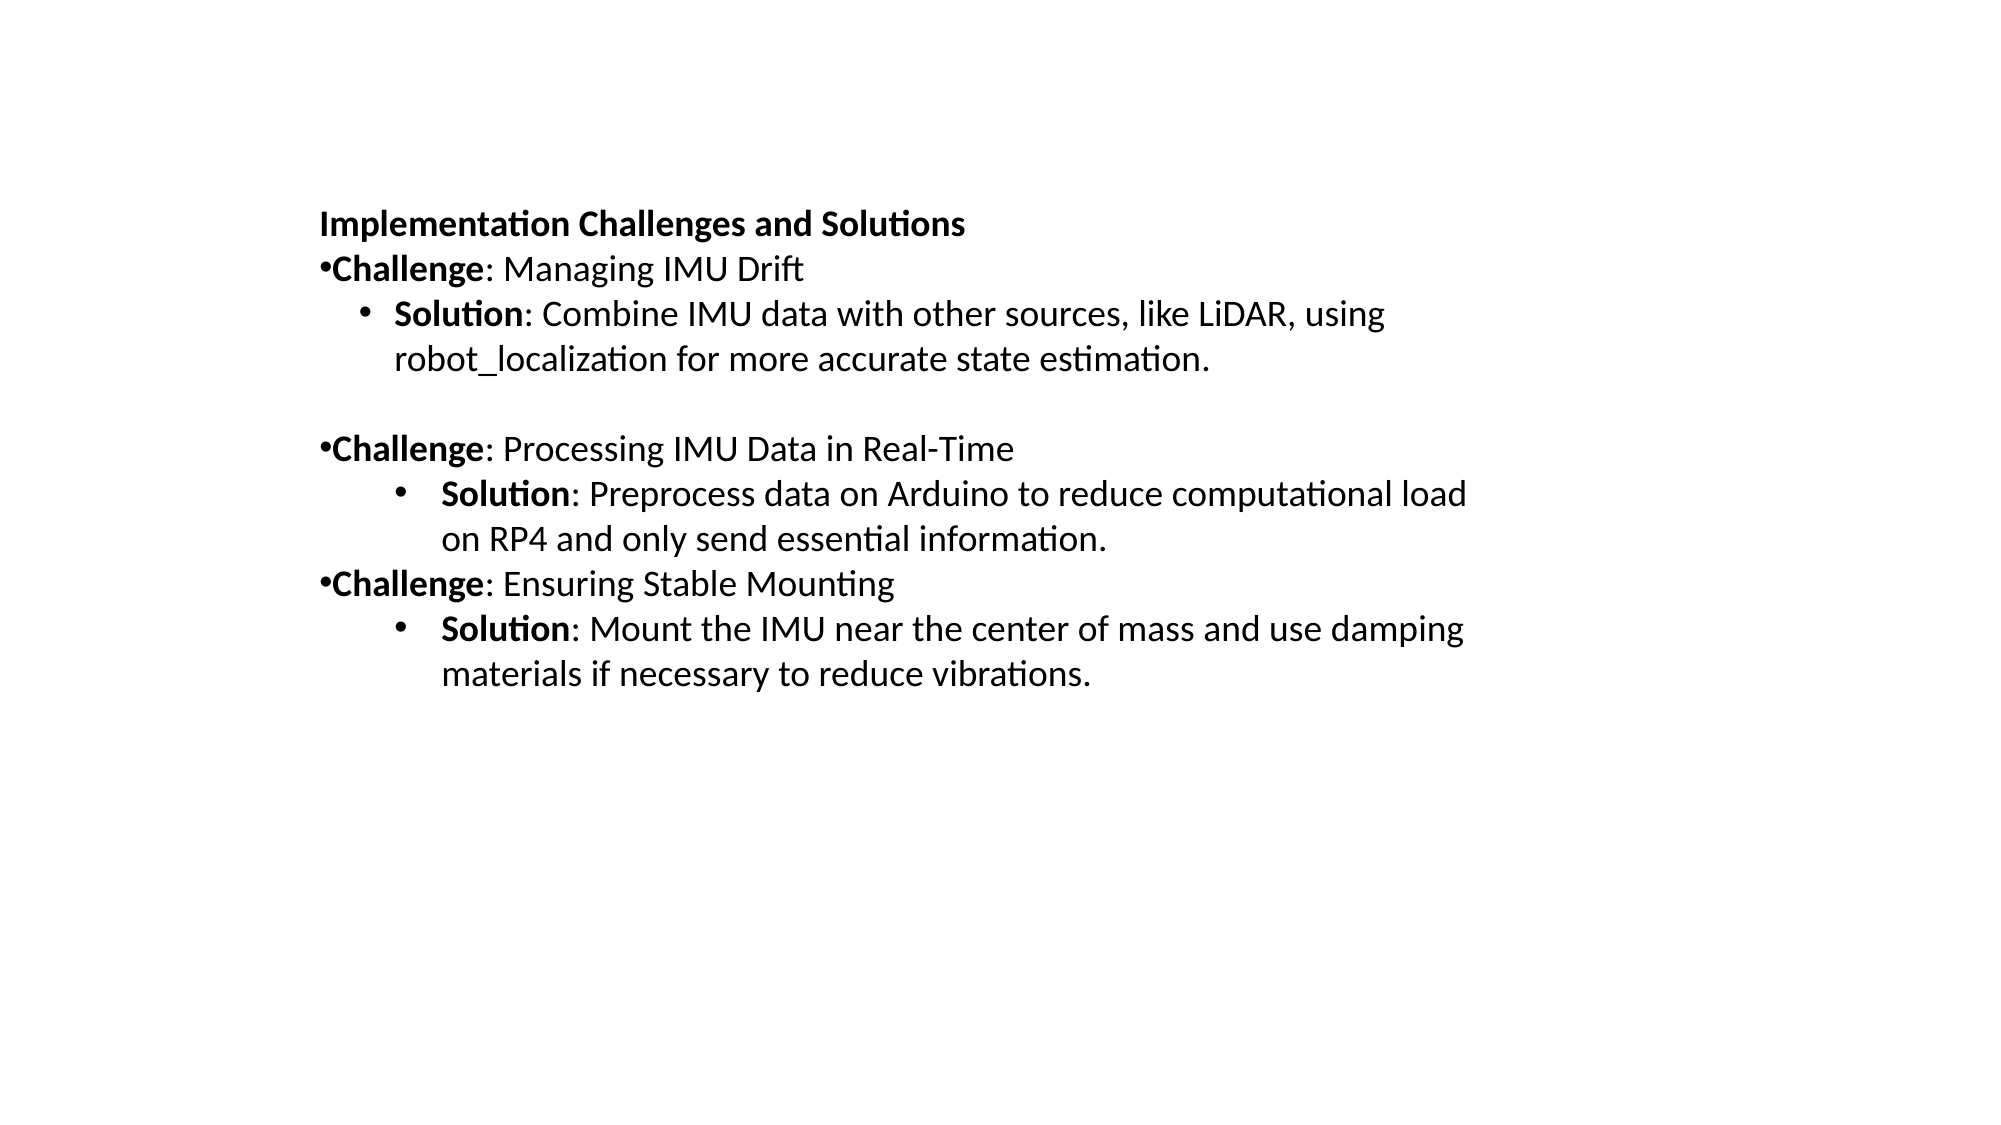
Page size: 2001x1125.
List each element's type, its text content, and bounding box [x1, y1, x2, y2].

text_box Implementation Challenges and Solutions Challenge: Managing IMU Drift Solution: Combine IMU data with other sources, like LiDAR, using robot_localization for more accurate state estimation. Challenge: Processing IMU Data in Real-Time Solution: Preprocess data on Arduino to reduce computational load on RP4 and only send essential information. Challenge: Ensuring Stable Mounting Solution: Mount the IMU near the center of mass and use damping materials if necessary to reduce vibrations. [304, 191, 1504, 837]
